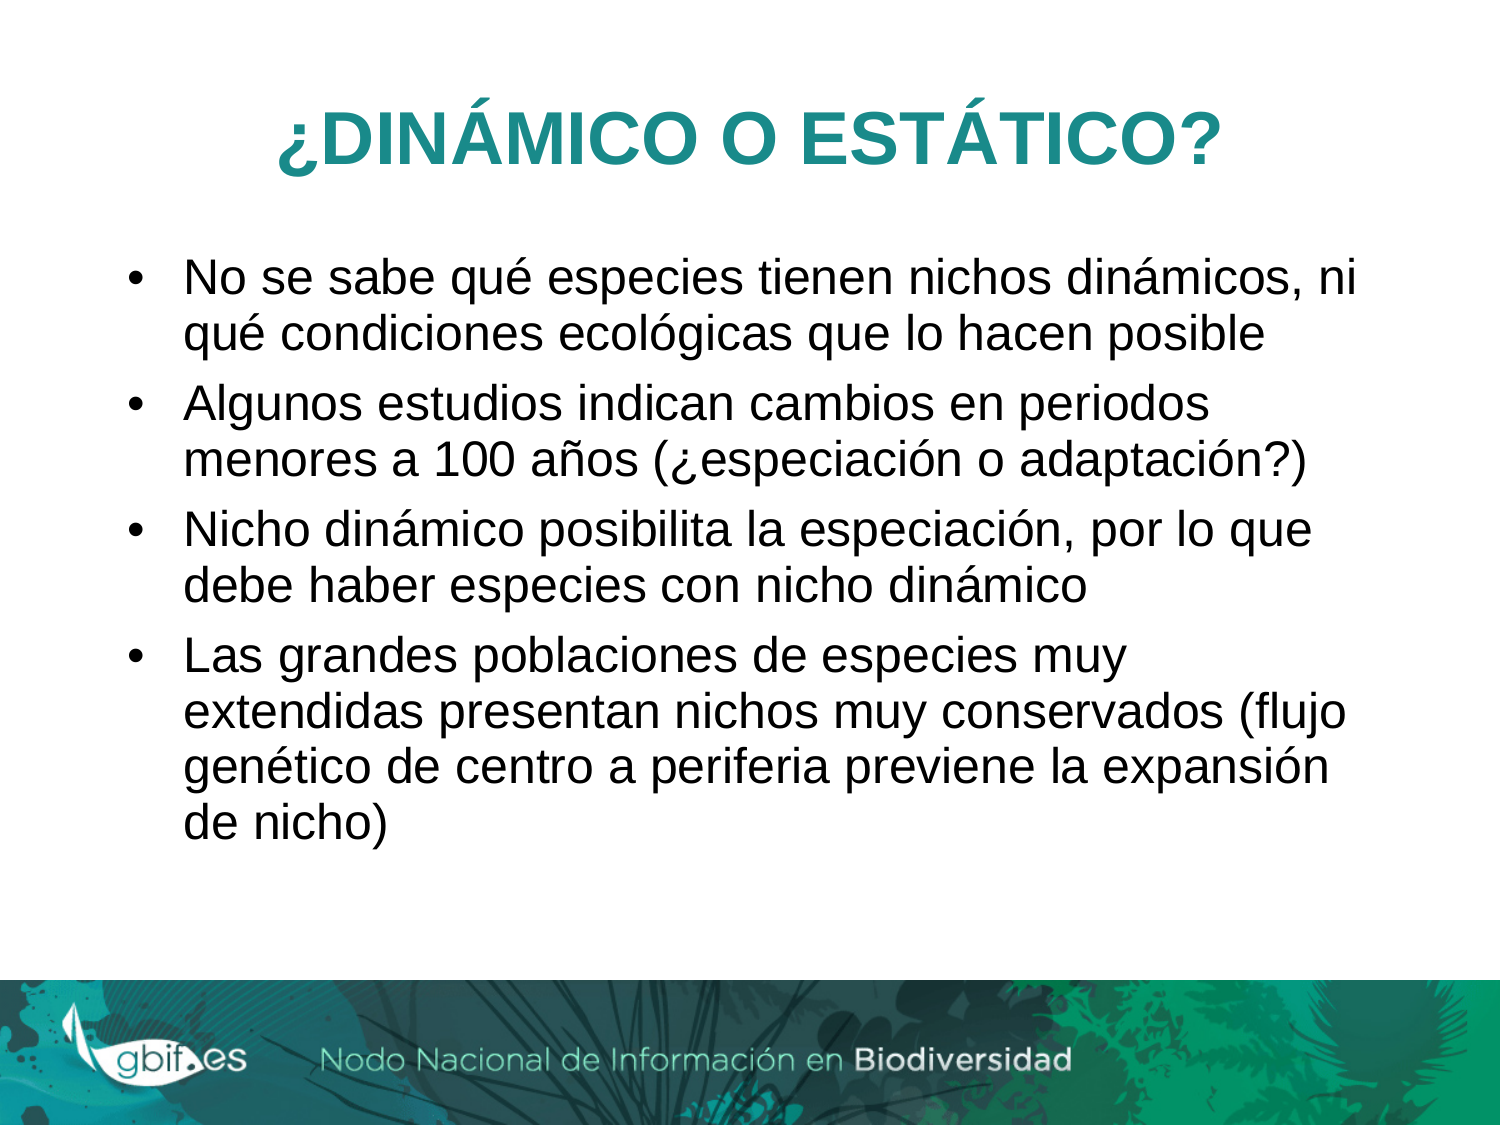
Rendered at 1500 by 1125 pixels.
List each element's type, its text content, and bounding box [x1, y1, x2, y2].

list No se sabe qué especies tienen nichos dinámicos, ni qué condiciones ecológicas que lo hacen posible Algunos estudios indican cambios en periodos menores a 100 años (¿especiación o adaptación?) Nicho dinámico posibilita la especiación, por lo que debe haber especies con nicho dinámico Las grandes poblaciones de especies muy extendidas presentan nichos muy conservados (flujo genético de centro a periferia previene la expansión de nicho) [112, 241, 1388, 955]
title ¿DINÁMICO O ESTÁTICO? [112, 68, 1388, 209]
picture [0, 980, 1500, 1125]
